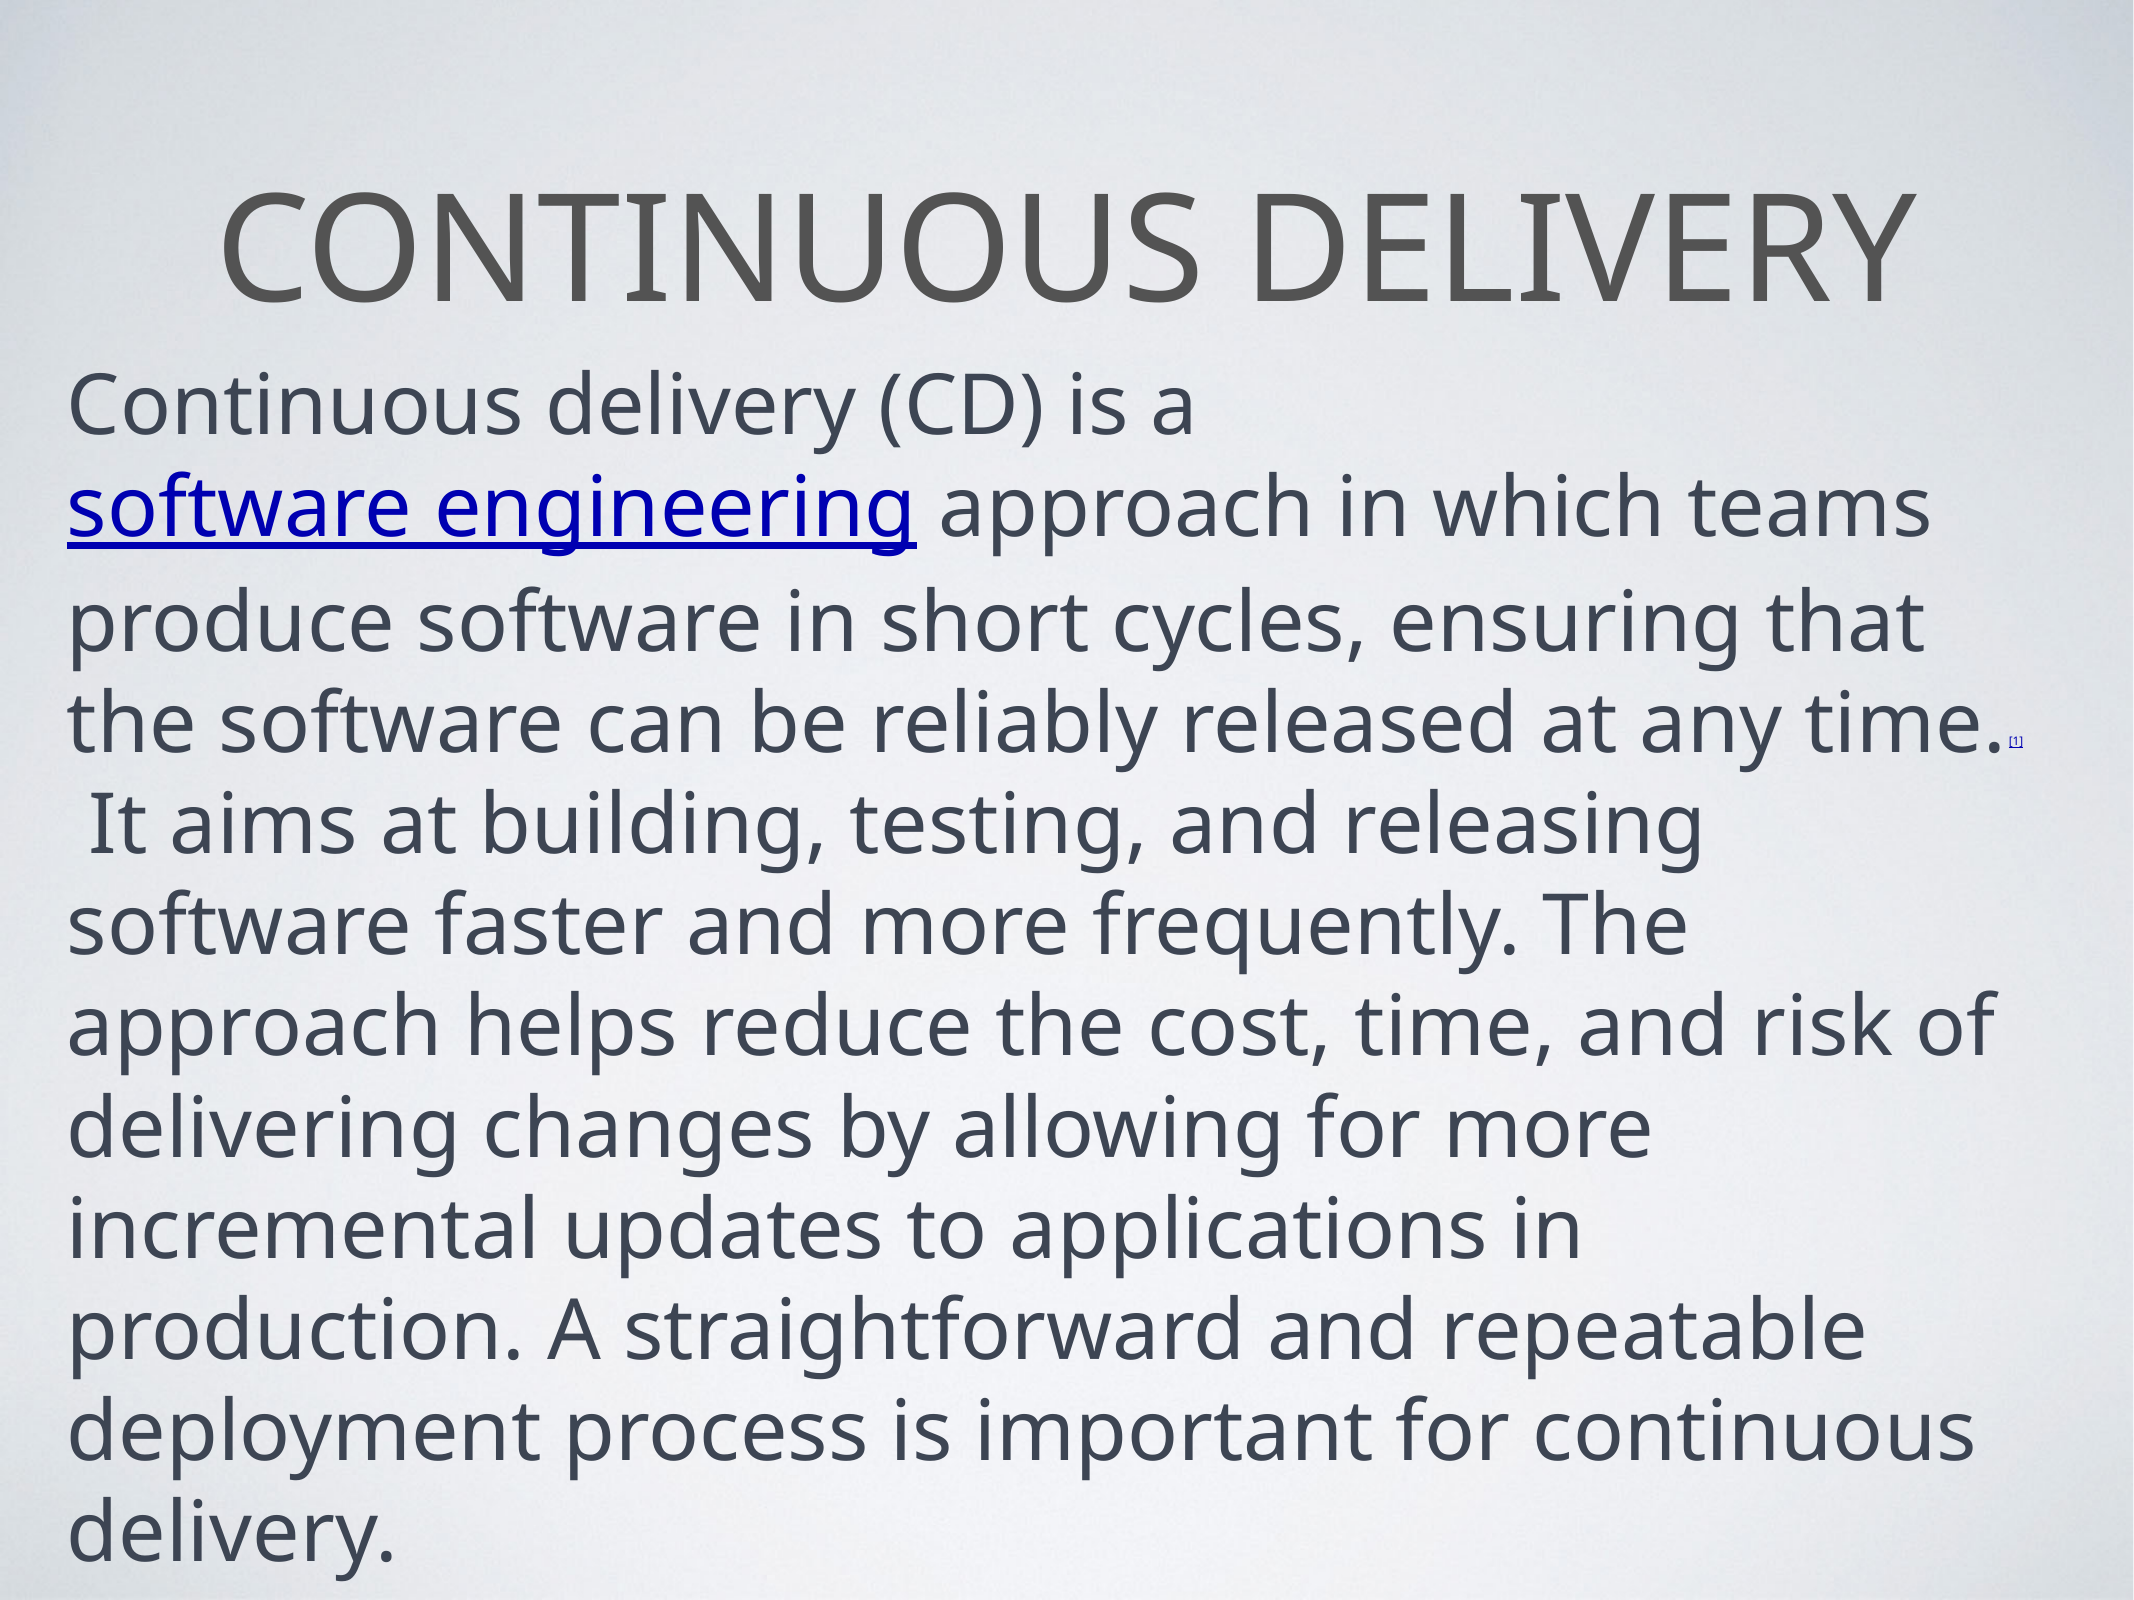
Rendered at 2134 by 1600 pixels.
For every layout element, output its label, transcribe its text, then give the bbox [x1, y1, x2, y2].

title Continuous delivery [58, 41, 2075, 442]
picture [0, 0, 2134, 1600]
list Continuous delivery (CD) is a software engineering approach in which teams produce software in short cycles, ensuring that the software can be reliably released at any time.[1] It aims at building, testing, and releasing software faster and more frequently. The approach helps reduce the cost, time, and risk of delivering changes by allowing for more incremental updates to applications in production. A straightforward and repeatable deployment process is important for continuous delivery. [58, 447, 2075, 1482]
